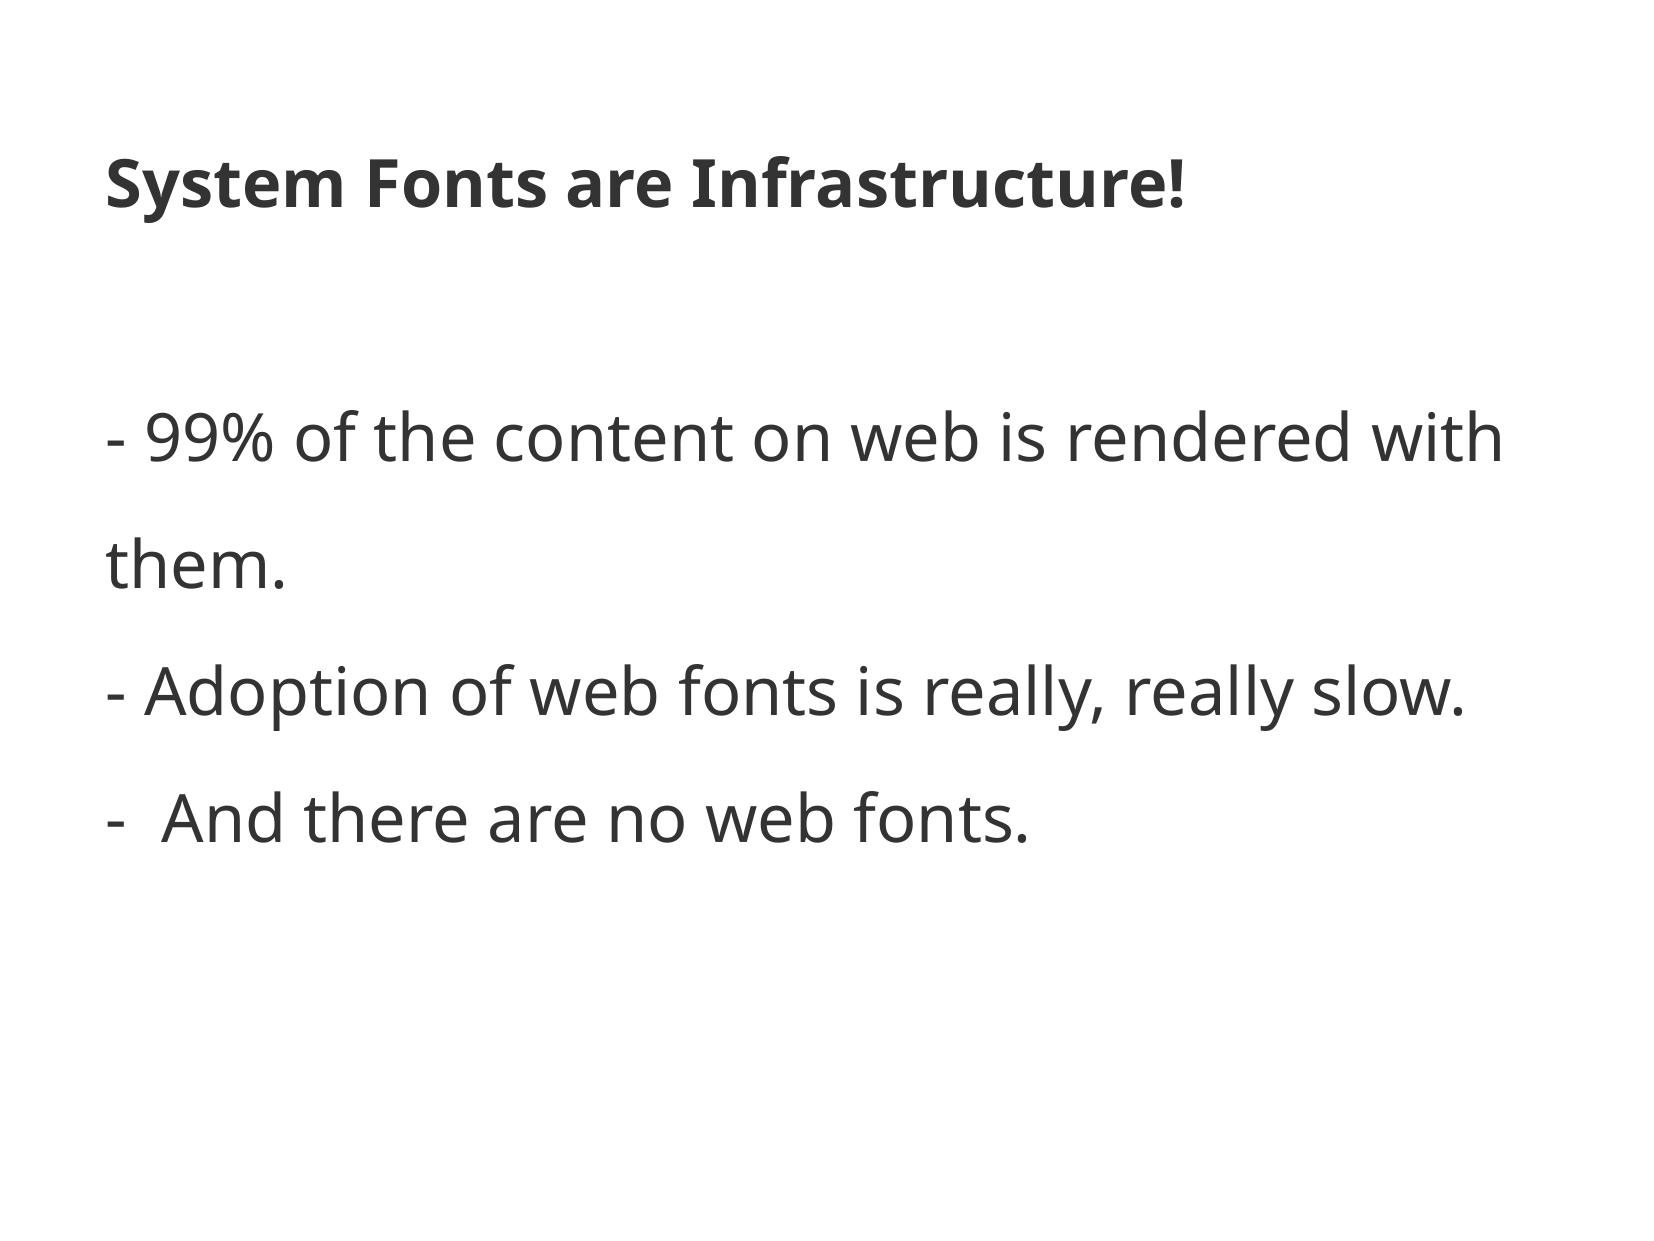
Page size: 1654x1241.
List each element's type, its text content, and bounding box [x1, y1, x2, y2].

title System Fonts are Infrastructure! - 99% of the content on web is rendered with them. - Adoption of web fonts is really, really slow. - And there are no web fonts. [105, 227, 1594, 953]
